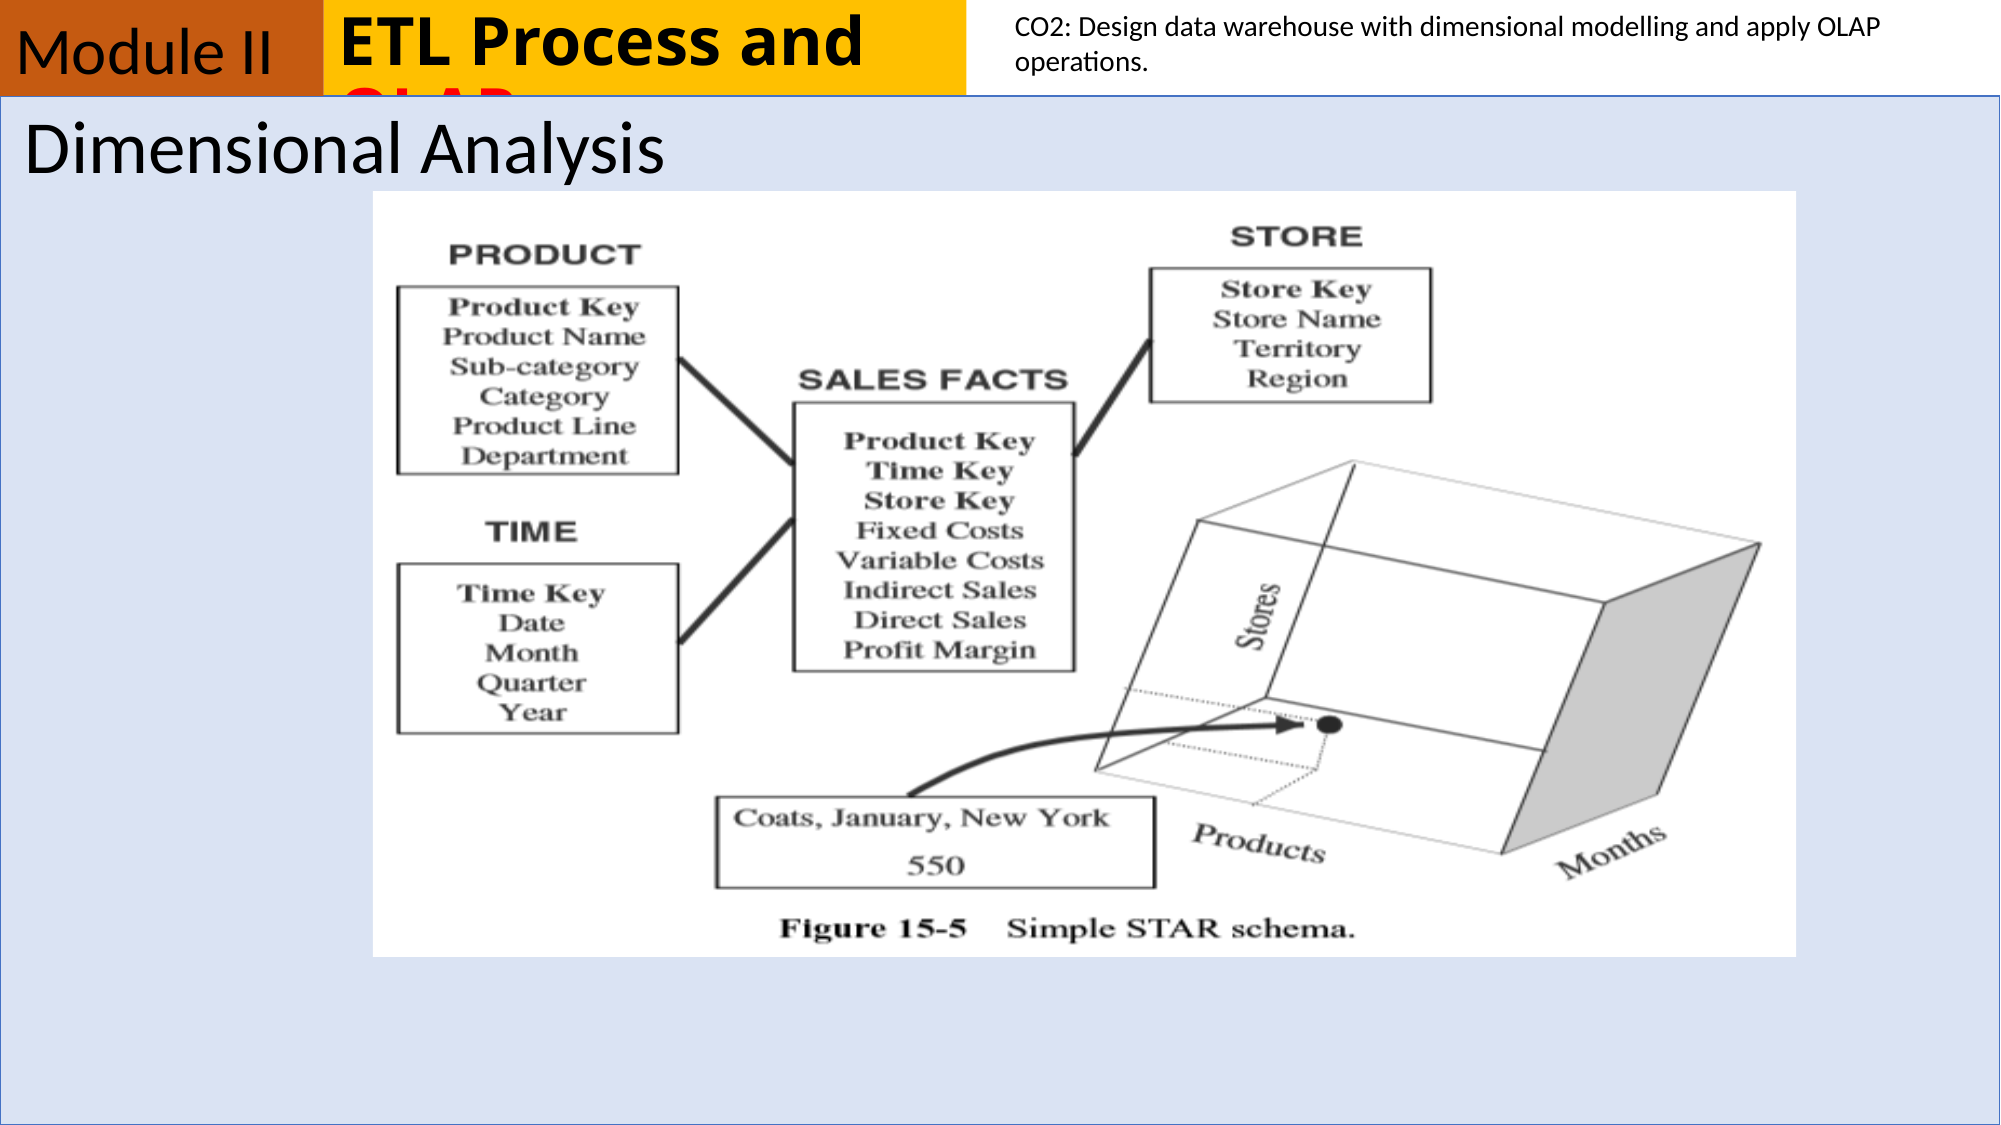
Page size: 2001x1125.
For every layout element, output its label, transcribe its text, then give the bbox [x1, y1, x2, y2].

subtitle [0, 95, 2000, 1125]
text_box CO2: Design data warehouse with dimensional modelling and apply OLAP operations. [999, 0, 2000, 122]
picture [372, 191, 1797, 957]
text_box Dimensional Analysis [9, 90, 842, 197]
title ETL Process and OLAP: [324, 0, 967, 95]
text_box Module II [0, 0, 324, 96]
